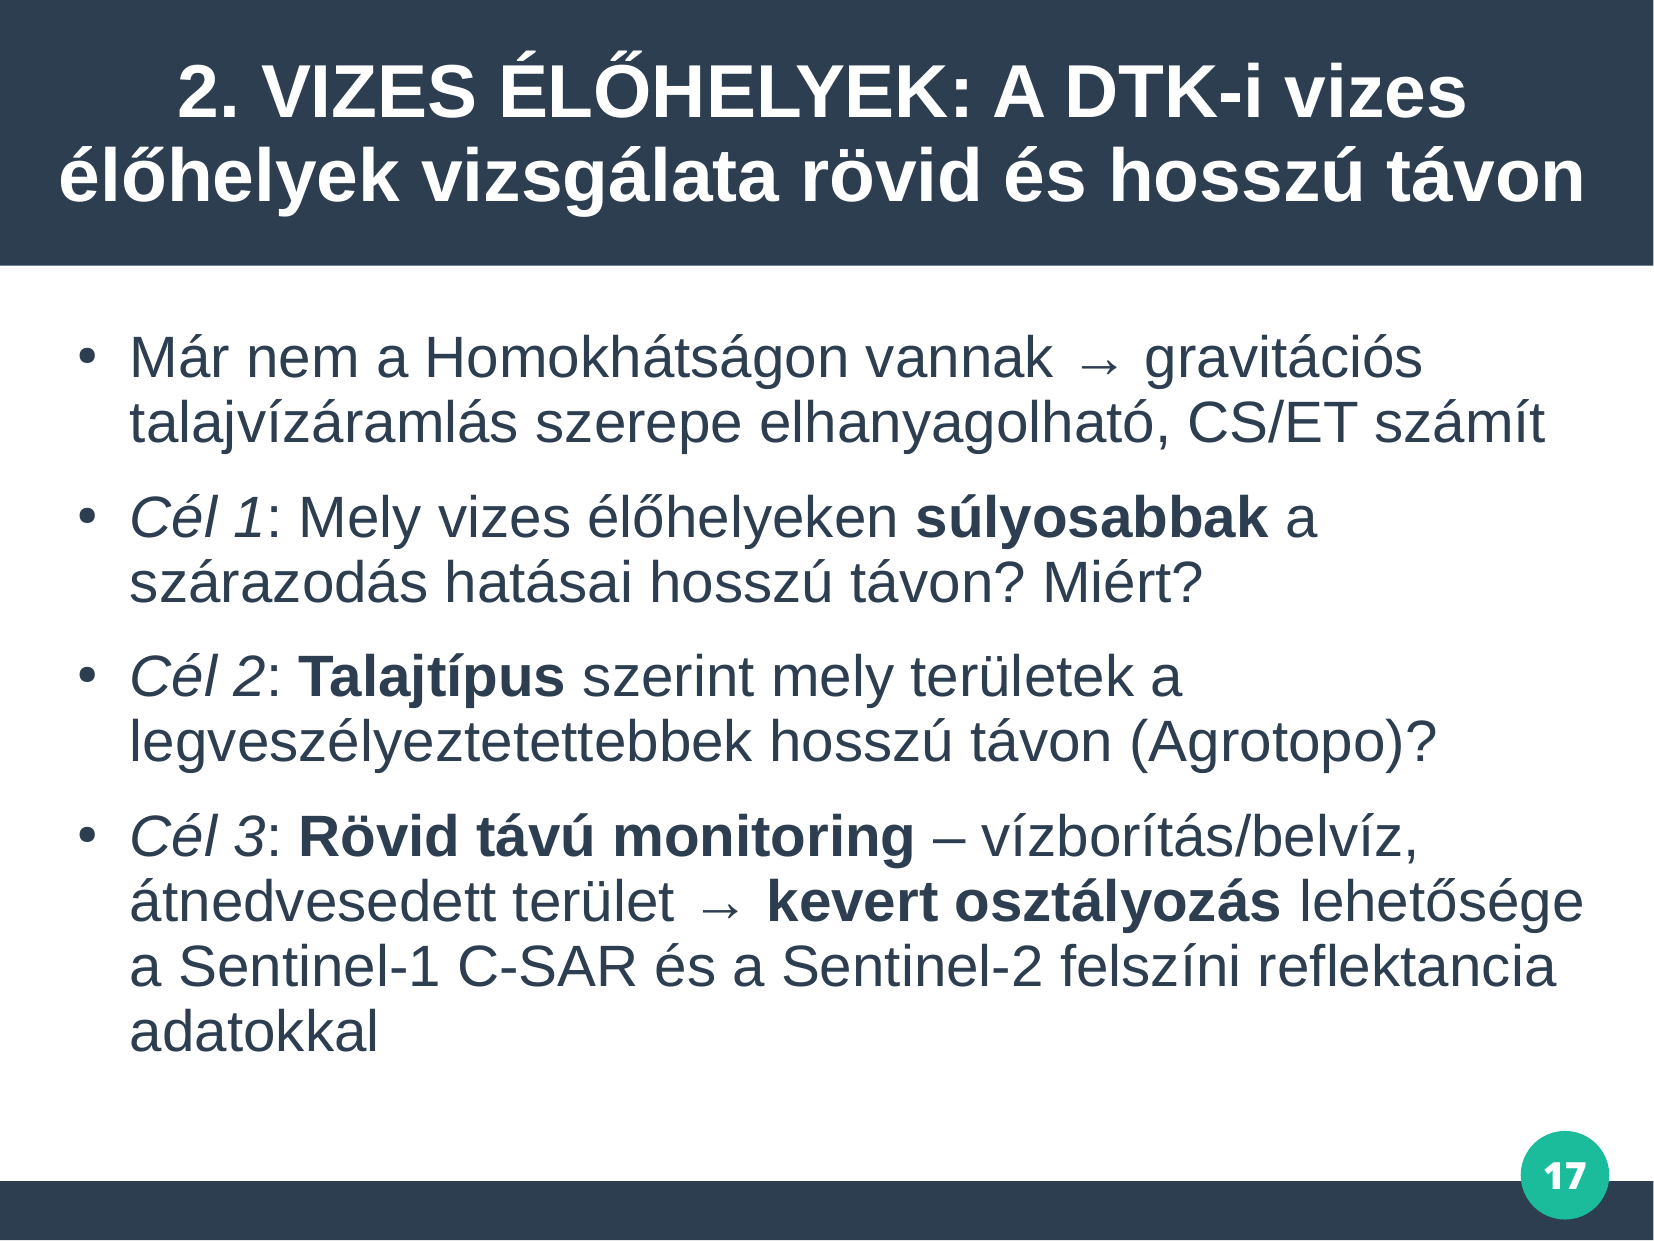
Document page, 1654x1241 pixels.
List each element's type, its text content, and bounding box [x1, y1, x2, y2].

title 2. VIZES ÉLŐHELYEK: A DTK-i vizes élőhelyek vizsgálata rövid és hosszú távon [59, 49, 1595, 207]
list Már nem a Homokhátságon vannak → gravitációs talajvízáramlás szerepe elhanyagolható, CS/ET számít Cél 1: Mely vizes élőhelyeken súlyosabbak a szárazodás hatásai hosszú távon? Miért? Cél 2: Talajtípus szerint mely területek a legveszélyeztetettebbek hosszú távon (Agrotopo)? Cél 3: Rövid távú monitoring – vízborítás/belvíz, átnedvesedett terület → kevert osztályozás lehetősége a Sentinel-1 C-SAR és a Sentinel-2 felszíni reflektancia adatokkal [59, 324, 1595, 1152]
